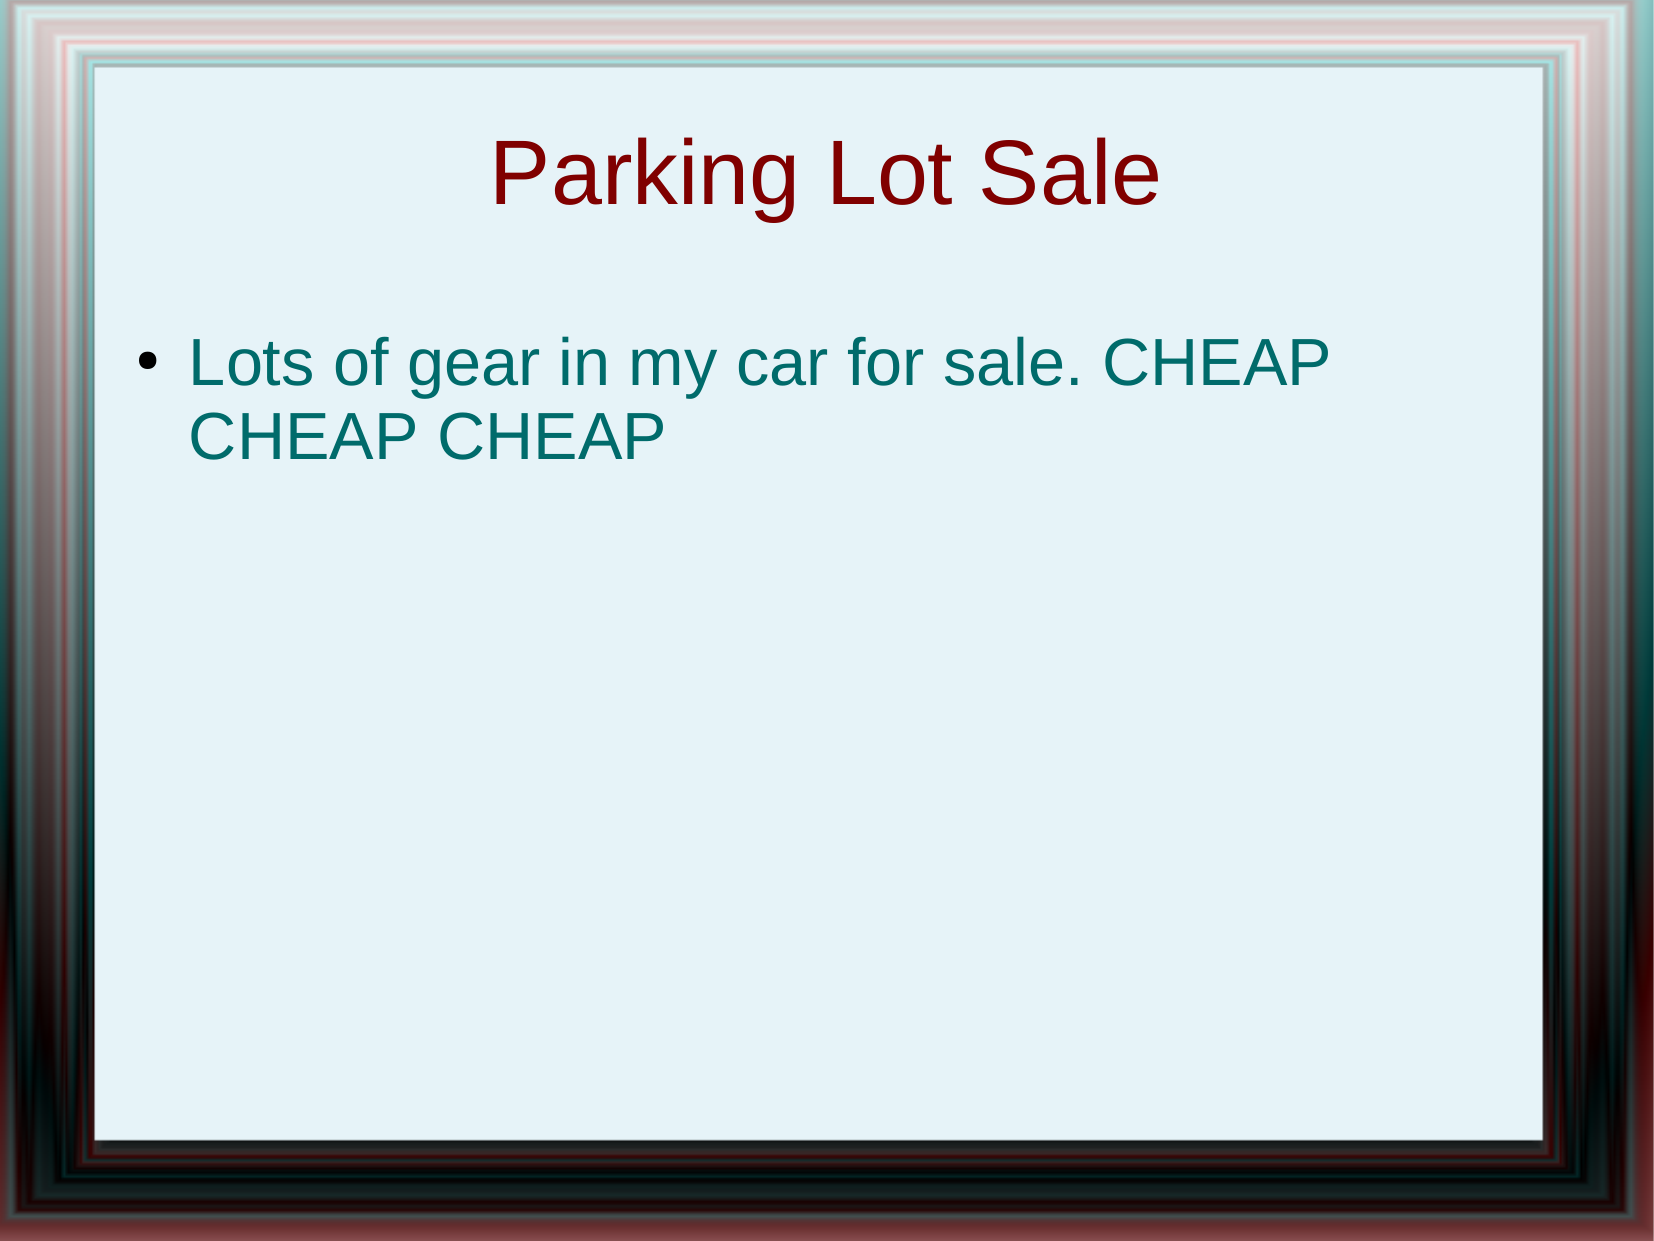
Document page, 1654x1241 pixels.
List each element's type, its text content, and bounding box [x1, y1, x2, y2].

list Lots of gear in my car for sale. CHEAP CHEAP CHEAP [118, 324, 1506, 1129]
title Parking Lot Sale [118, 95, 1536, 250]
picture [0, 0, 1654, 1241]
